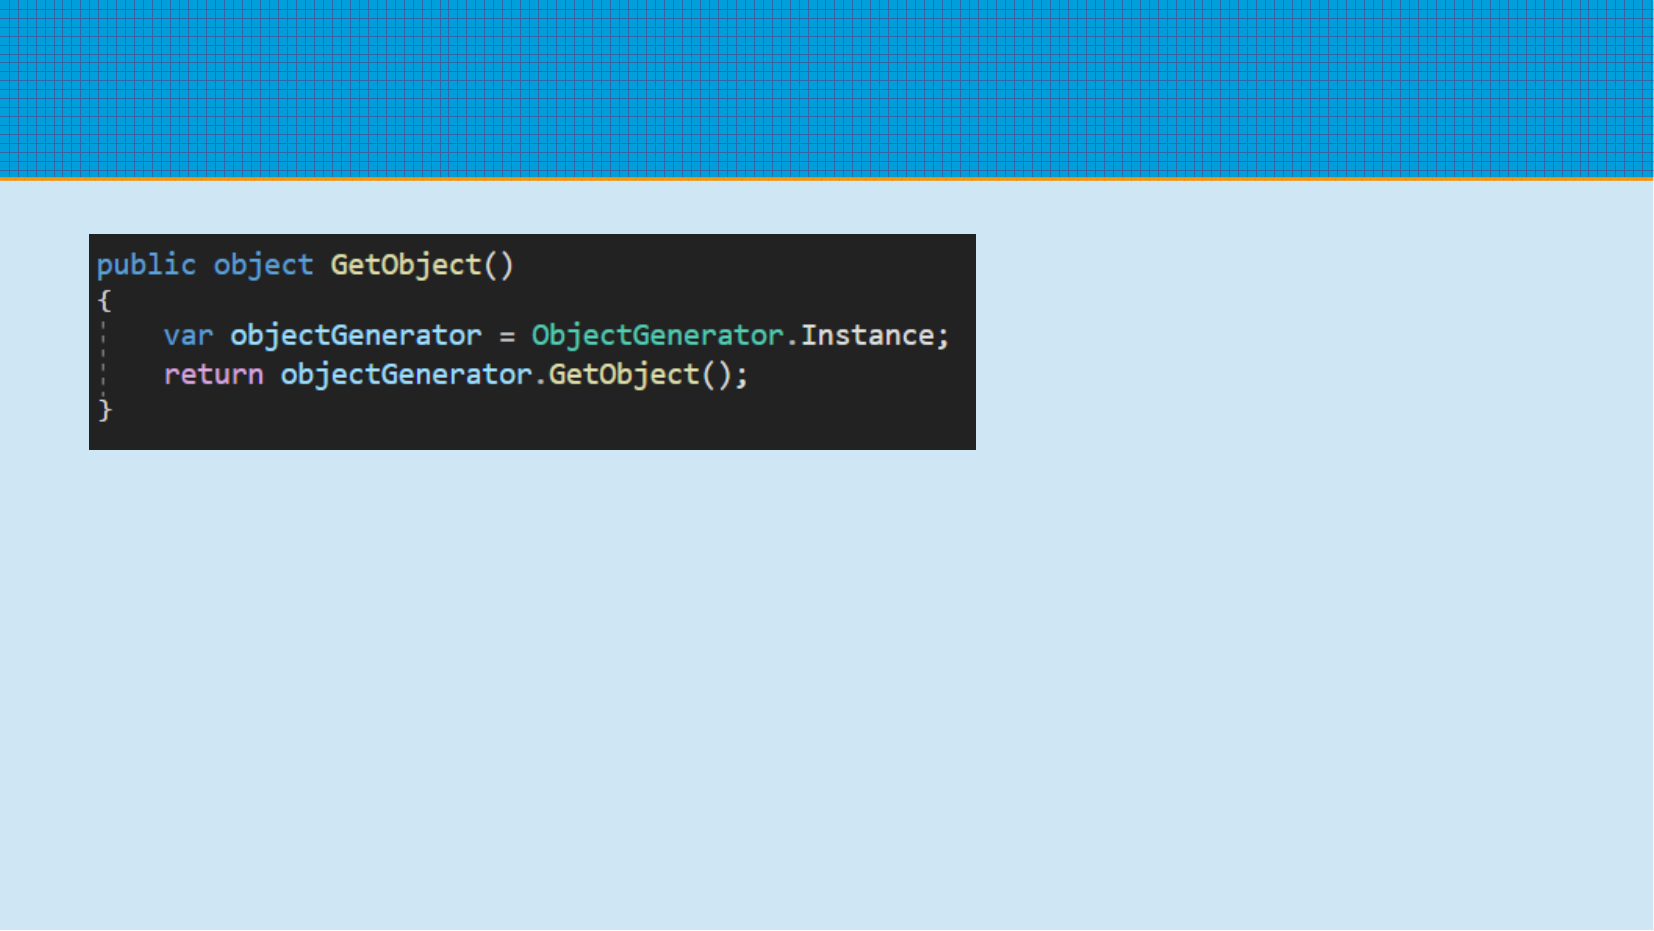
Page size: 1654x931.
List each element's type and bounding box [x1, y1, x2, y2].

picture [89, 234, 976, 451]
